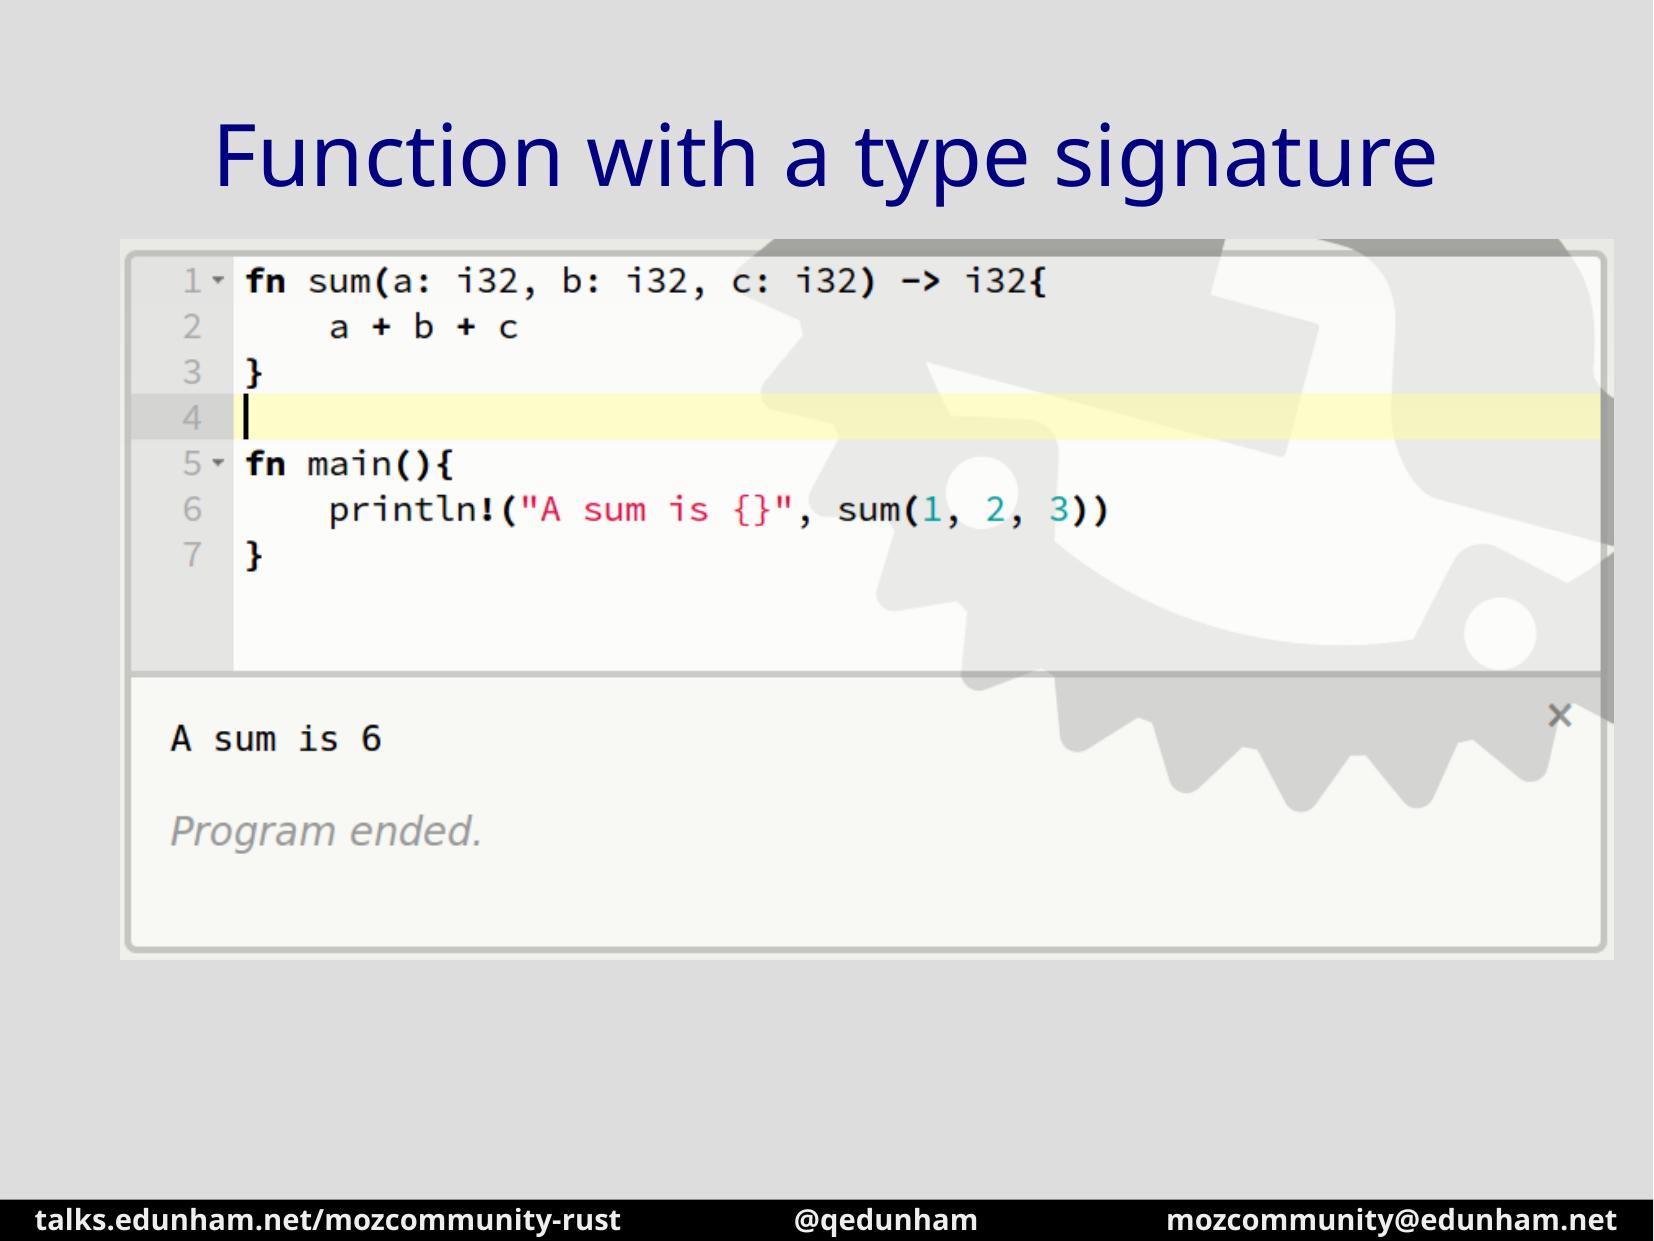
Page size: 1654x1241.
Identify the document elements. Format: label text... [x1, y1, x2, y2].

picture [120, 239, 1614, 961]
title Function with a type signature [82, 49, 1571, 257]
